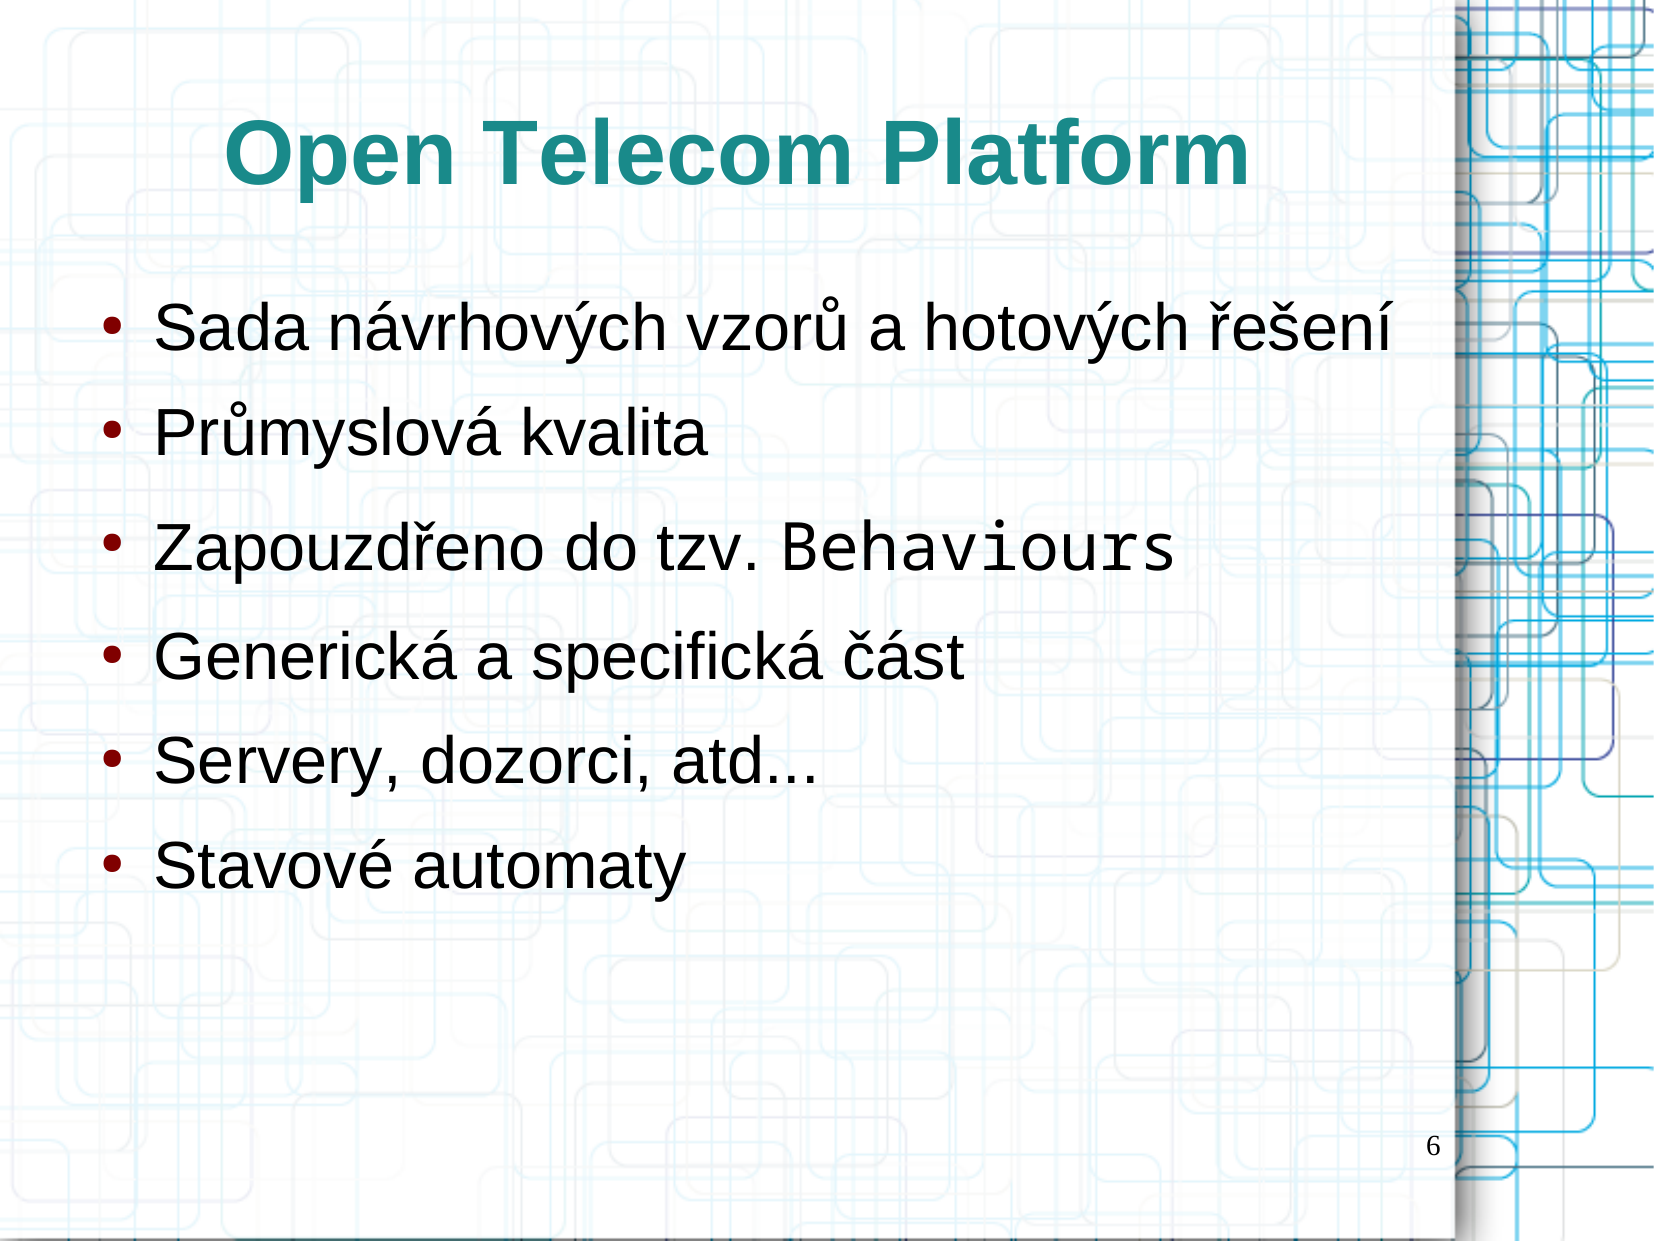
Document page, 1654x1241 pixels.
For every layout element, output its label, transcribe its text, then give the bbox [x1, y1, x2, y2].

title Open Telecom Platform [59, 49, 1418, 257]
list Sada návrhových vzorů a hotových řešení Průmyslová kvalita Zapouzdřeno do tzv. Behaviours Generická a specifická část Servery, dozorci, atd... Stavové automaty [82, 290, 1418, 1094]
picture [0, 0, 1654, 1241]
